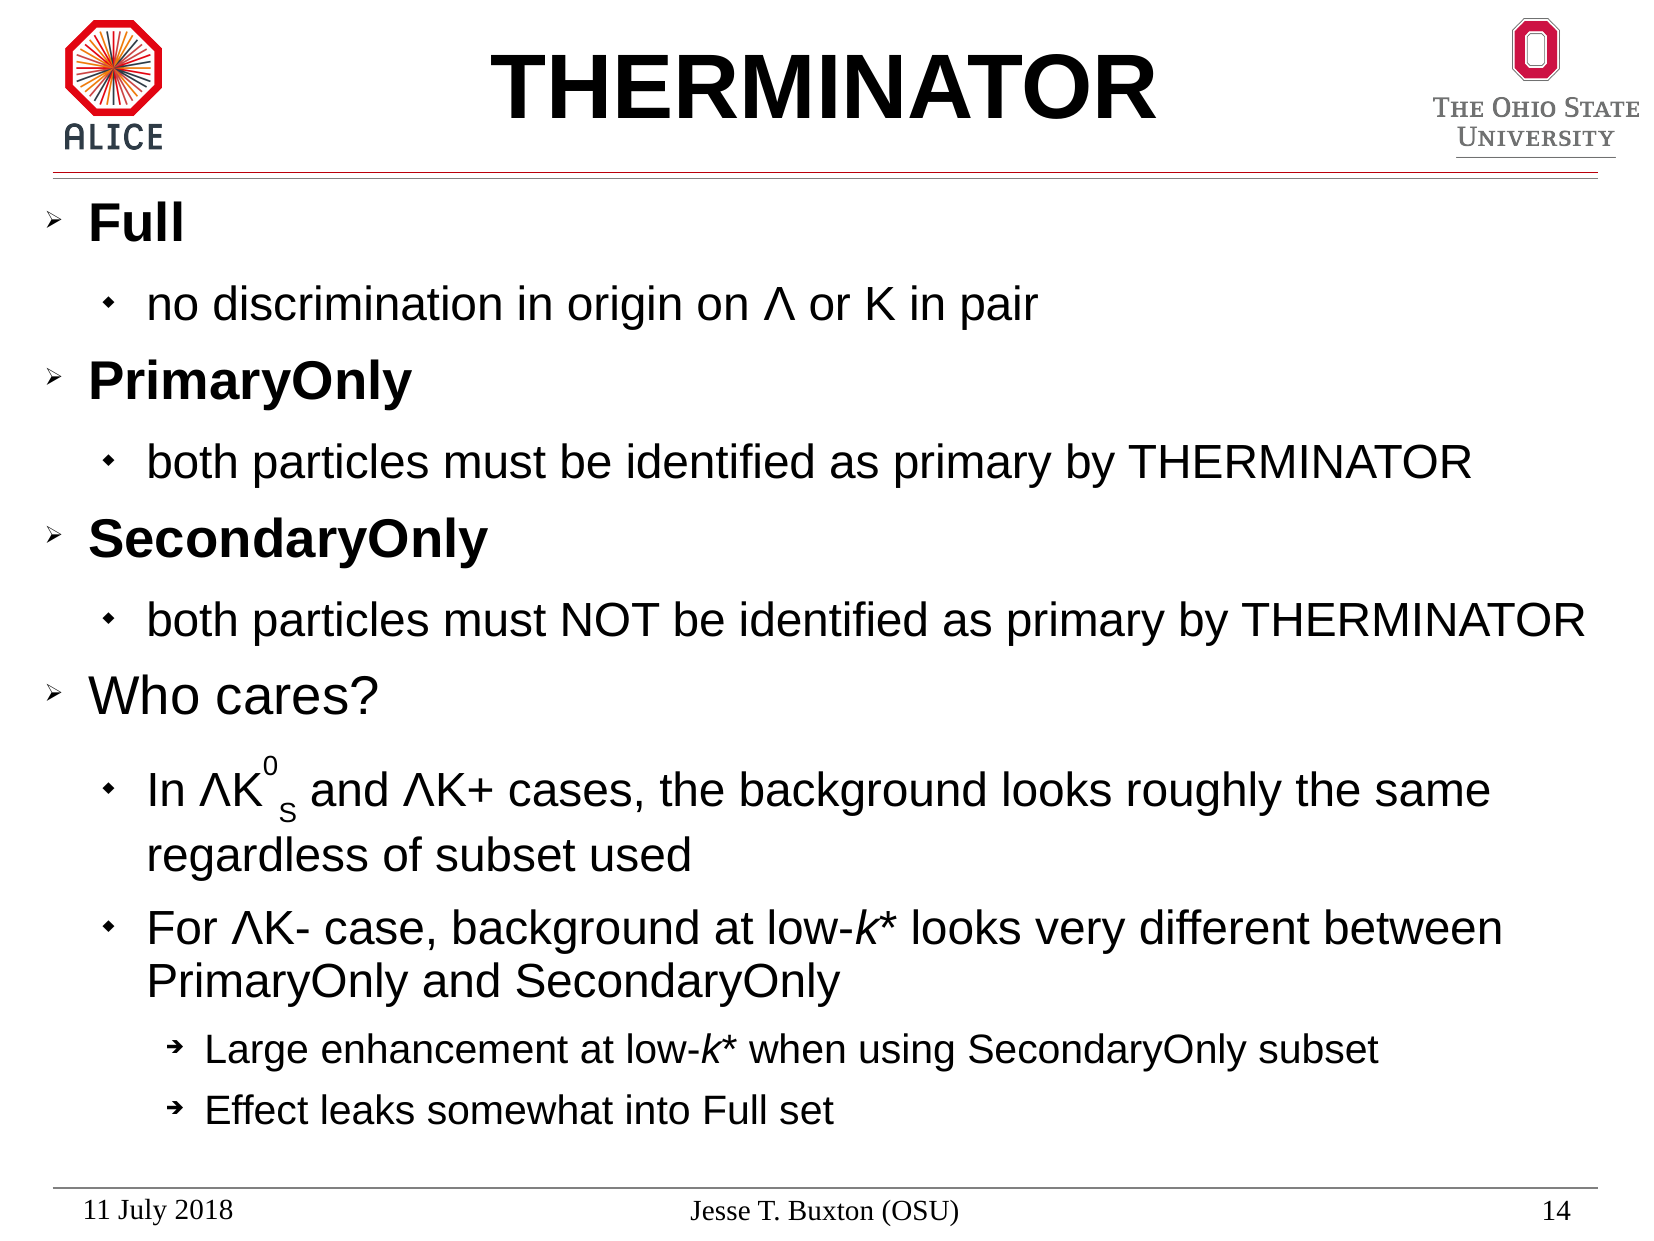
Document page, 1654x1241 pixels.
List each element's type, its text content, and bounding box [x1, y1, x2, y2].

title THERMINATOR [137, 1, 1513, 172]
list Full no discrimination in origin on Λ or K in pair PrimaryOnly both particles must be identified as primary by THERMINATOR SecondaryOnly both particles must NOT be identified as primary by THERMINATOR Who cares? In ΛK0S and ΛK+ cases, the background looks roughly the same regardless of subset used For ΛK- case, background at low-k* looks very different between PrimaryOnly and SecondaryOnly Large enhancement at low-k* when using SecondaryOnly subset Effect leaks somewhat into Full set [30, 191, 1621, 1156]
picture [65, 20, 137, 150]
picture [1513, 5, 1642, 171]
